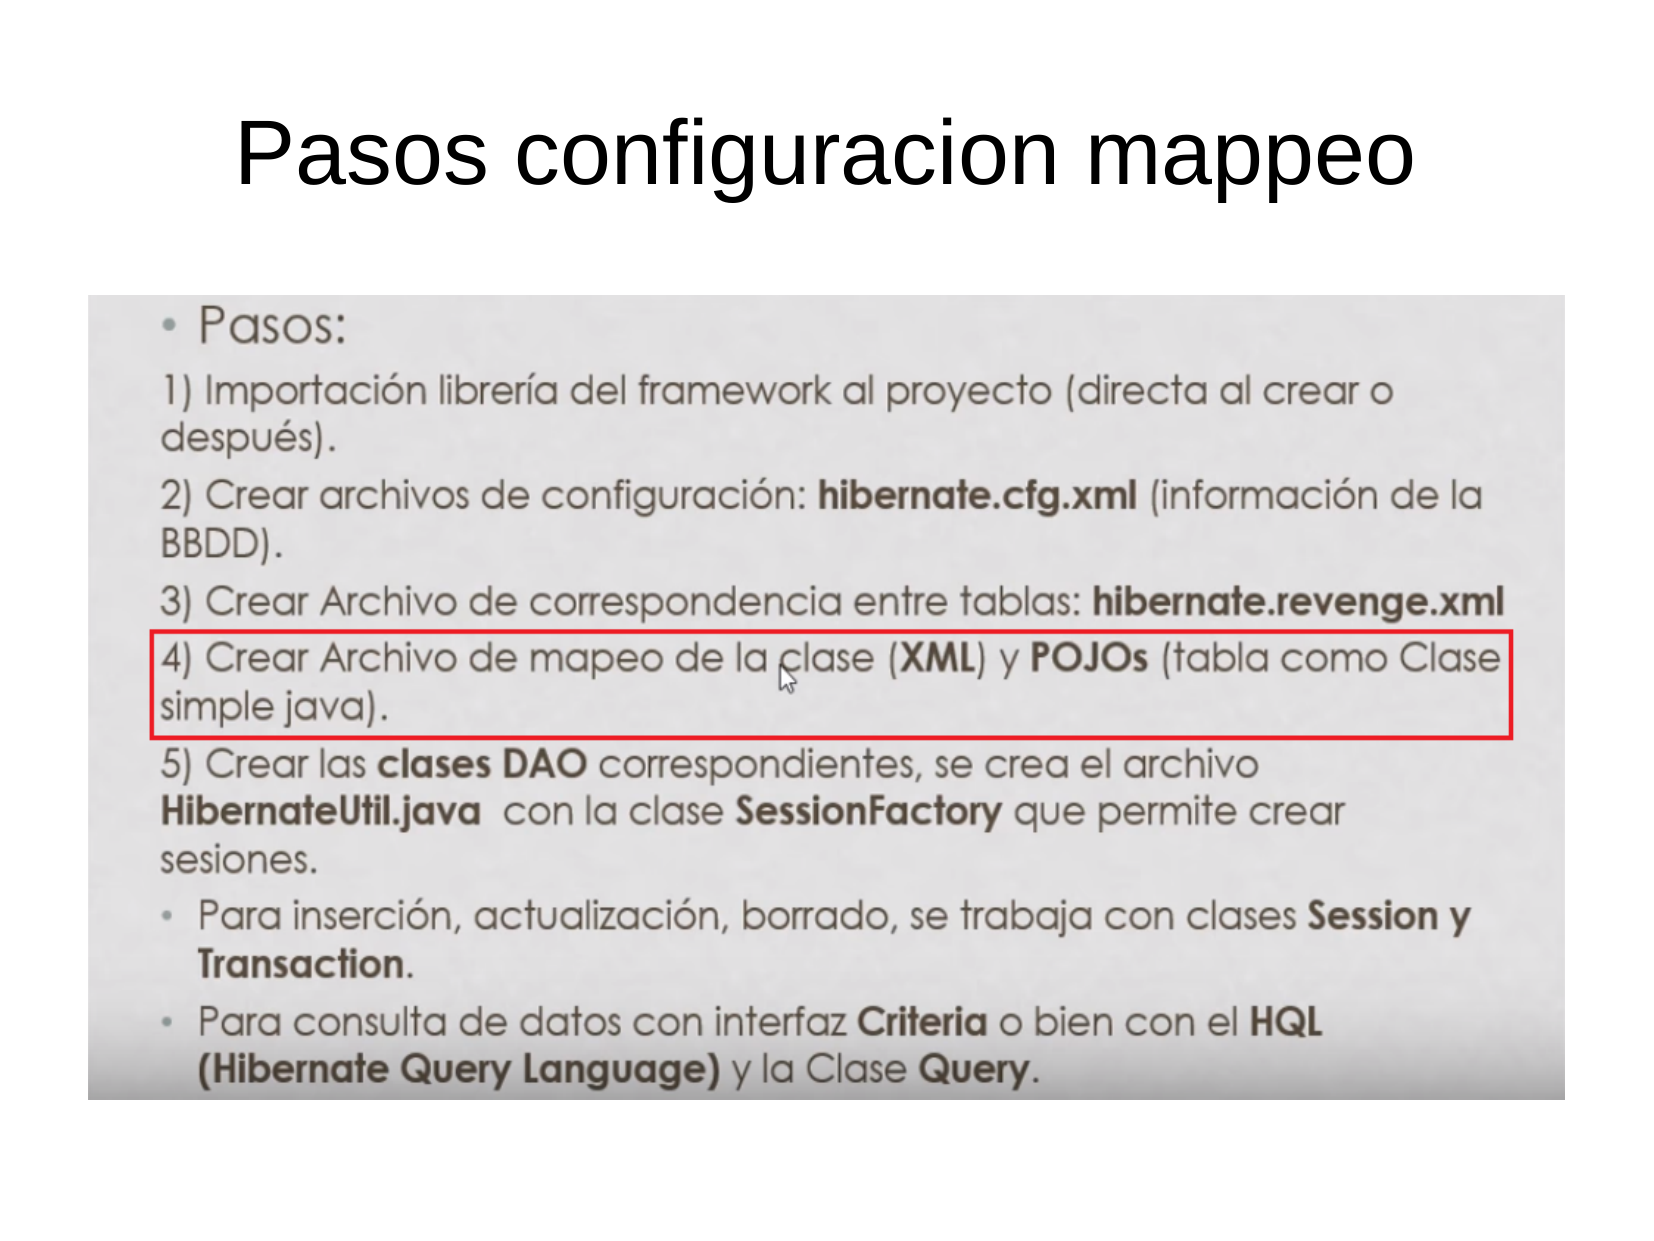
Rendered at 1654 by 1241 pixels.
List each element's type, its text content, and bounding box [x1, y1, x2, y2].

title Pasos configuracion mappeo [82, 49, 1571, 257]
picture [88, 295, 1565, 1100]
